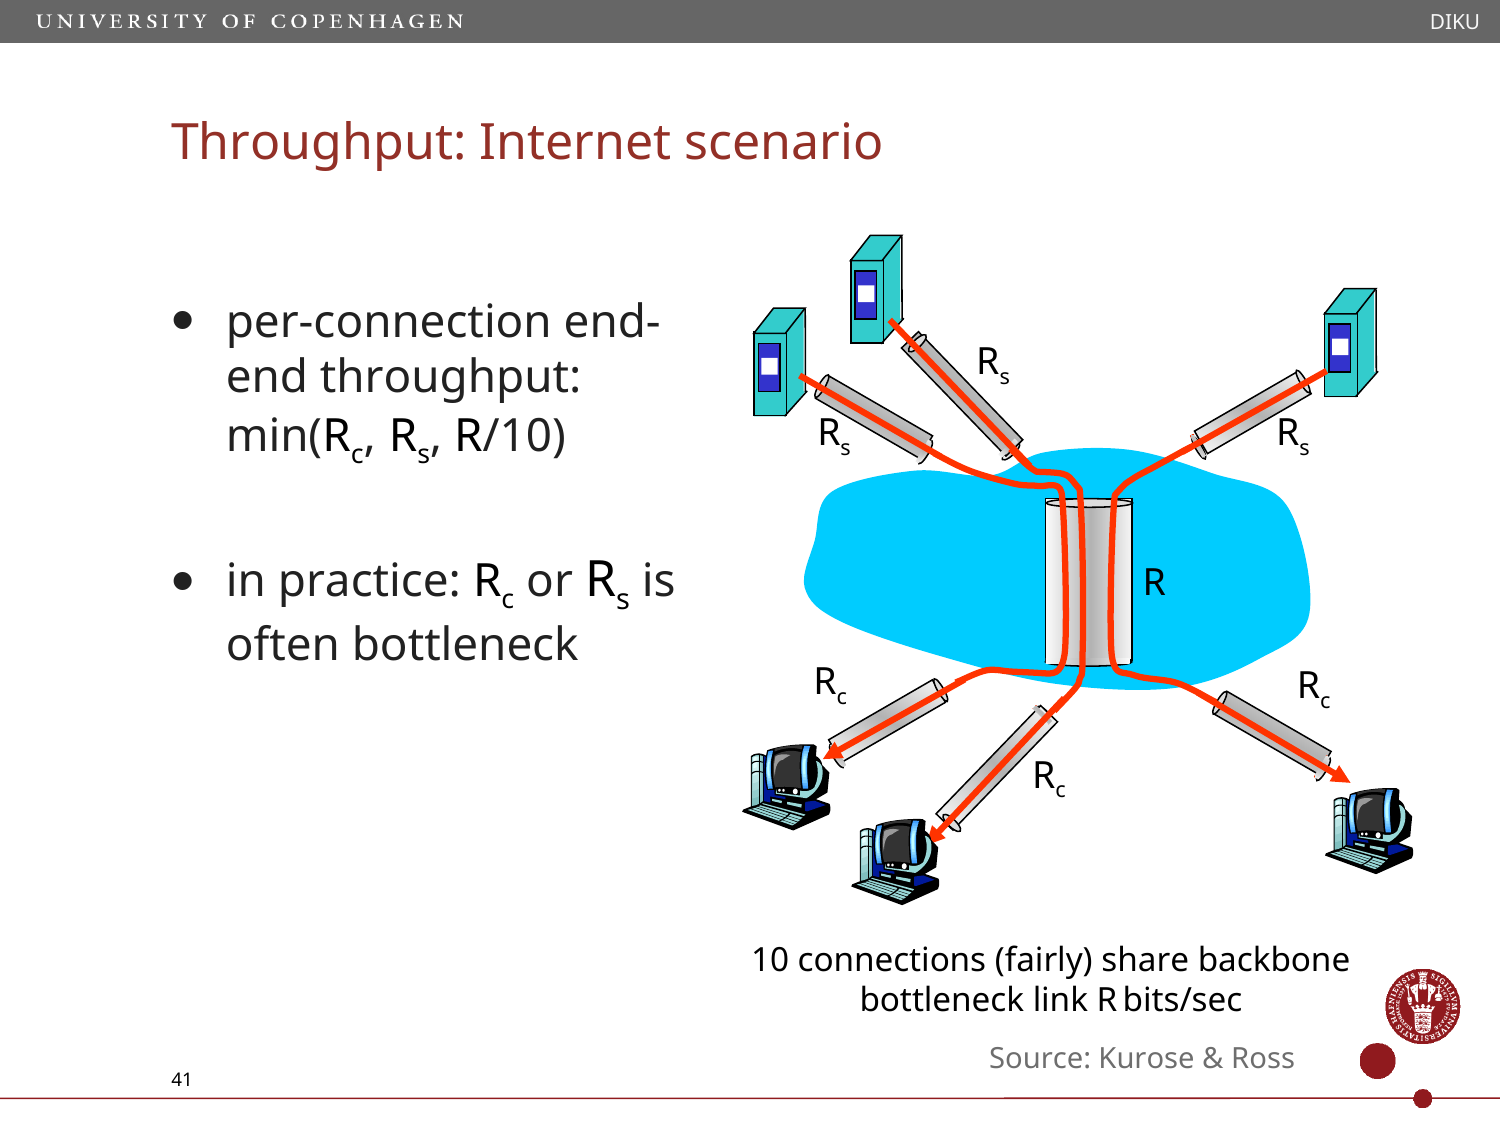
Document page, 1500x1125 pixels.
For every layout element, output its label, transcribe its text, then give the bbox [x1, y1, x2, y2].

chart [742, 743, 832, 831]
text_box [1027, 447, 1178, 690]
text_box [1114, 460, 1311, 685]
text_box [912, 331, 937, 363]
text_box Rc [993, 743, 1105, 810]
text_box [970, 397, 1023, 449]
text_box [994, 462, 1079, 686]
text_box [1283, 385, 1312, 400]
text_box [1028, 716, 1058, 743]
text_box per-connection end-end throughput: min(Rc, Rs, R/10) in practice: Rc or Rs is often bottleneck [171, 225, 727, 900]
text_box Rc [1258, 653, 1370, 721]
text_box 10 connections (fairly) share backbone bottleneck link R bits/sec [714, 930, 1388, 1032]
text_box [1195, 426, 1237, 459]
text_box [1324, 288, 1377, 398]
text_box [949, 780, 993, 832]
text_box DIKU [469, 0, 1495, 43]
text_box [814, 390, 929, 464]
chart [1325, 787, 1415, 875]
text_box [828, 678, 943, 748]
picture [0, 910, 1500, 1122]
text_box R [1098, 550, 1210, 612]
text_box [1004, 705, 1047, 743]
text_box <number> [171, 1067, 522, 1092]
text_box Rs [873, 400, 890, 410]
text_box [1189, 406, 1237, 442]
text_box [936, 754, 993, 821]
text_box Rs [937, 329, 1049, 397]
text_box Rs [778, 400, 890, 468]
text_box [803, 470, 1062, 670]
text_box Rc [774, 649, 886, 717]
text_box [948, 397, 1012, 460]
text_box [901, 343, 937, 385]
text_box [820, 374, 933, 447]
text_box [850, 235, 902, 344]
text_box Throughput: Internet scenario [171, 75, 1329, 171]
text_box [1212, 707, 1326, 781]
chart [851, 818, 941, 906]
text_box [753, 308, 806, 417]
text_box [1218, 691, 1332, 766]
text_box Source: Kurose & Ross [974, 1032, 1341, 1083]
text_box Rs [1237, 400, 1349, 468]
text_box [834, 694, 948, 768]
text_box [1248, 370, 1305, 400]
